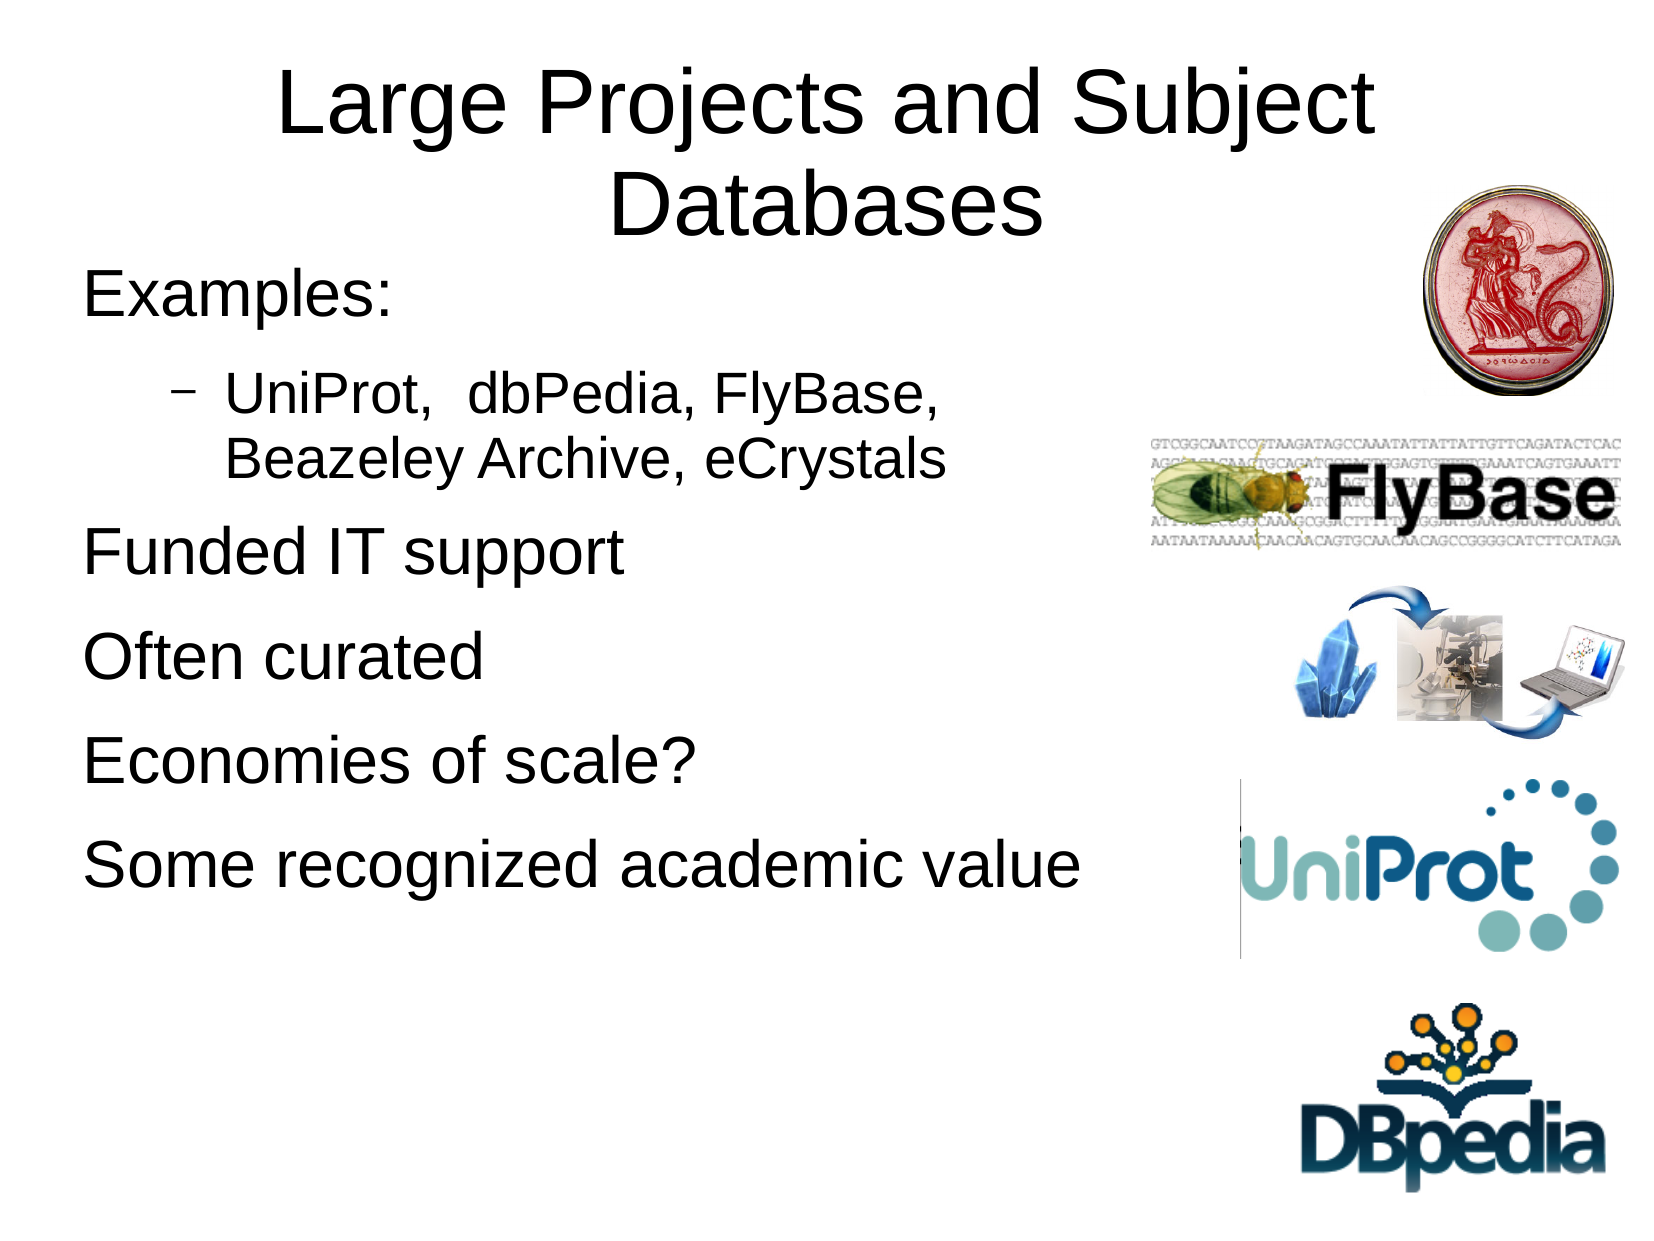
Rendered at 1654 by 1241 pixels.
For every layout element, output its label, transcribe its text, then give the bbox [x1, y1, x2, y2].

picture [1240, 779, 1625, 959]
list Examples: UniProt, dbPedia, FlyBase, Beazeley Archive, eCrystals Funded IT support Often curated Economies of scale? Some recognized academic value [82, 256, 1182, 976]
picture [1299, 1003, 1609, 1196]
picture [1151, 436, 1621, 552]
picture [1274, 580, 1625, 756]
picture [1423, 185, 1614, 396]
title Large Projects and Subject Databases [82, 49, 1571, 257]
